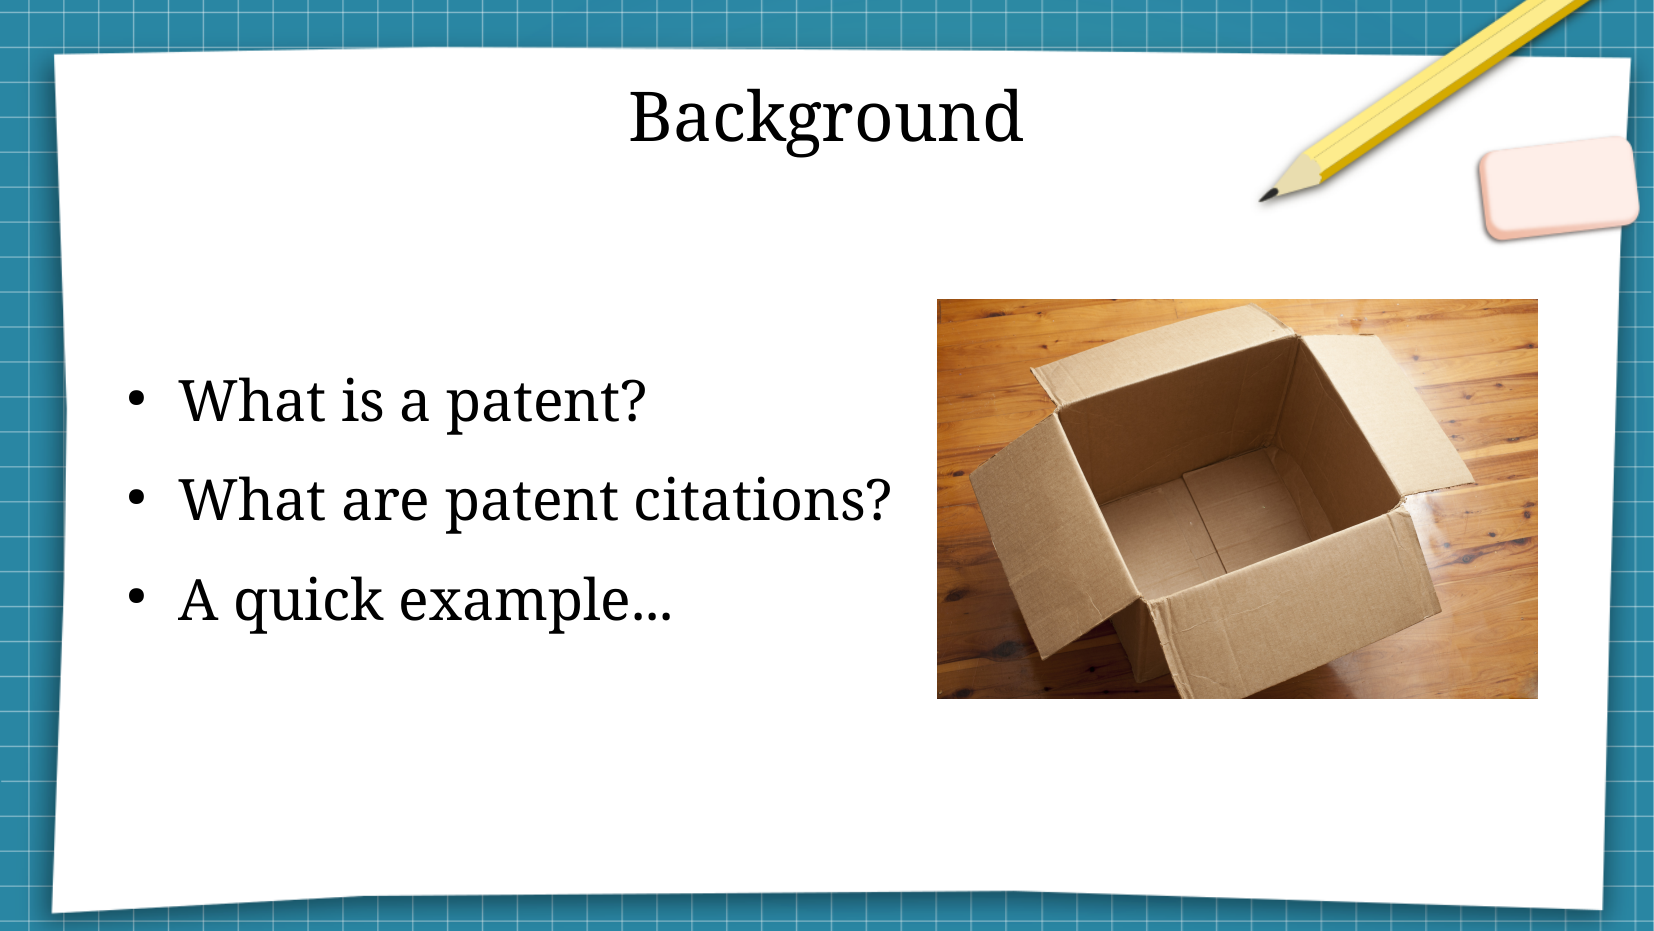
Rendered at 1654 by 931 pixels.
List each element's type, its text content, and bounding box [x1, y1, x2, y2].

picture [0, 0, 1654, 931]
title Background [82, 37, 1571, 193]
list What is a patent? What are patent citations? A quick example... [108, 360, 937, 638]
